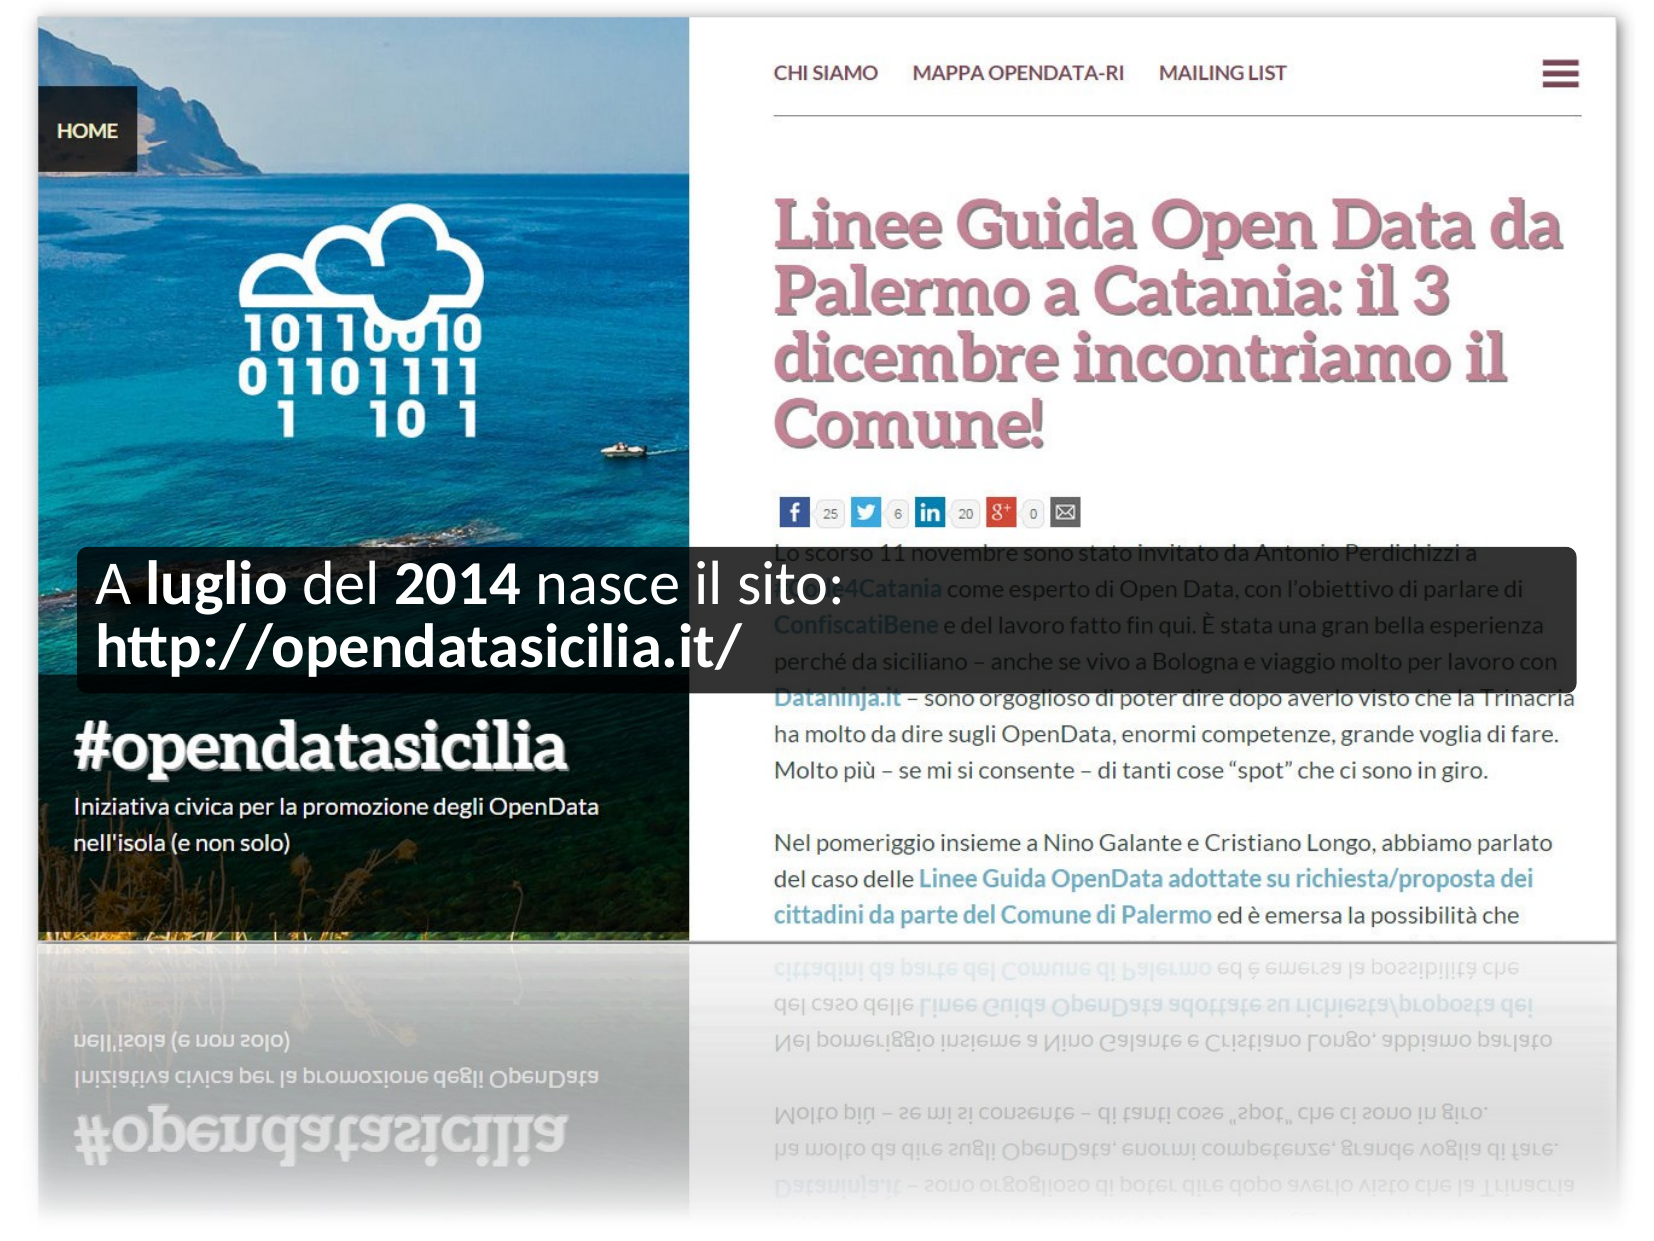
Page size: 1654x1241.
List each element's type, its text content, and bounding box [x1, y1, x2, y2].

text_box A luglio del 2014 nasce il sito: http://opendatasicilia.it/ [77, 546, 1577, 694]
picture [19, 0, 1635, 1239]
